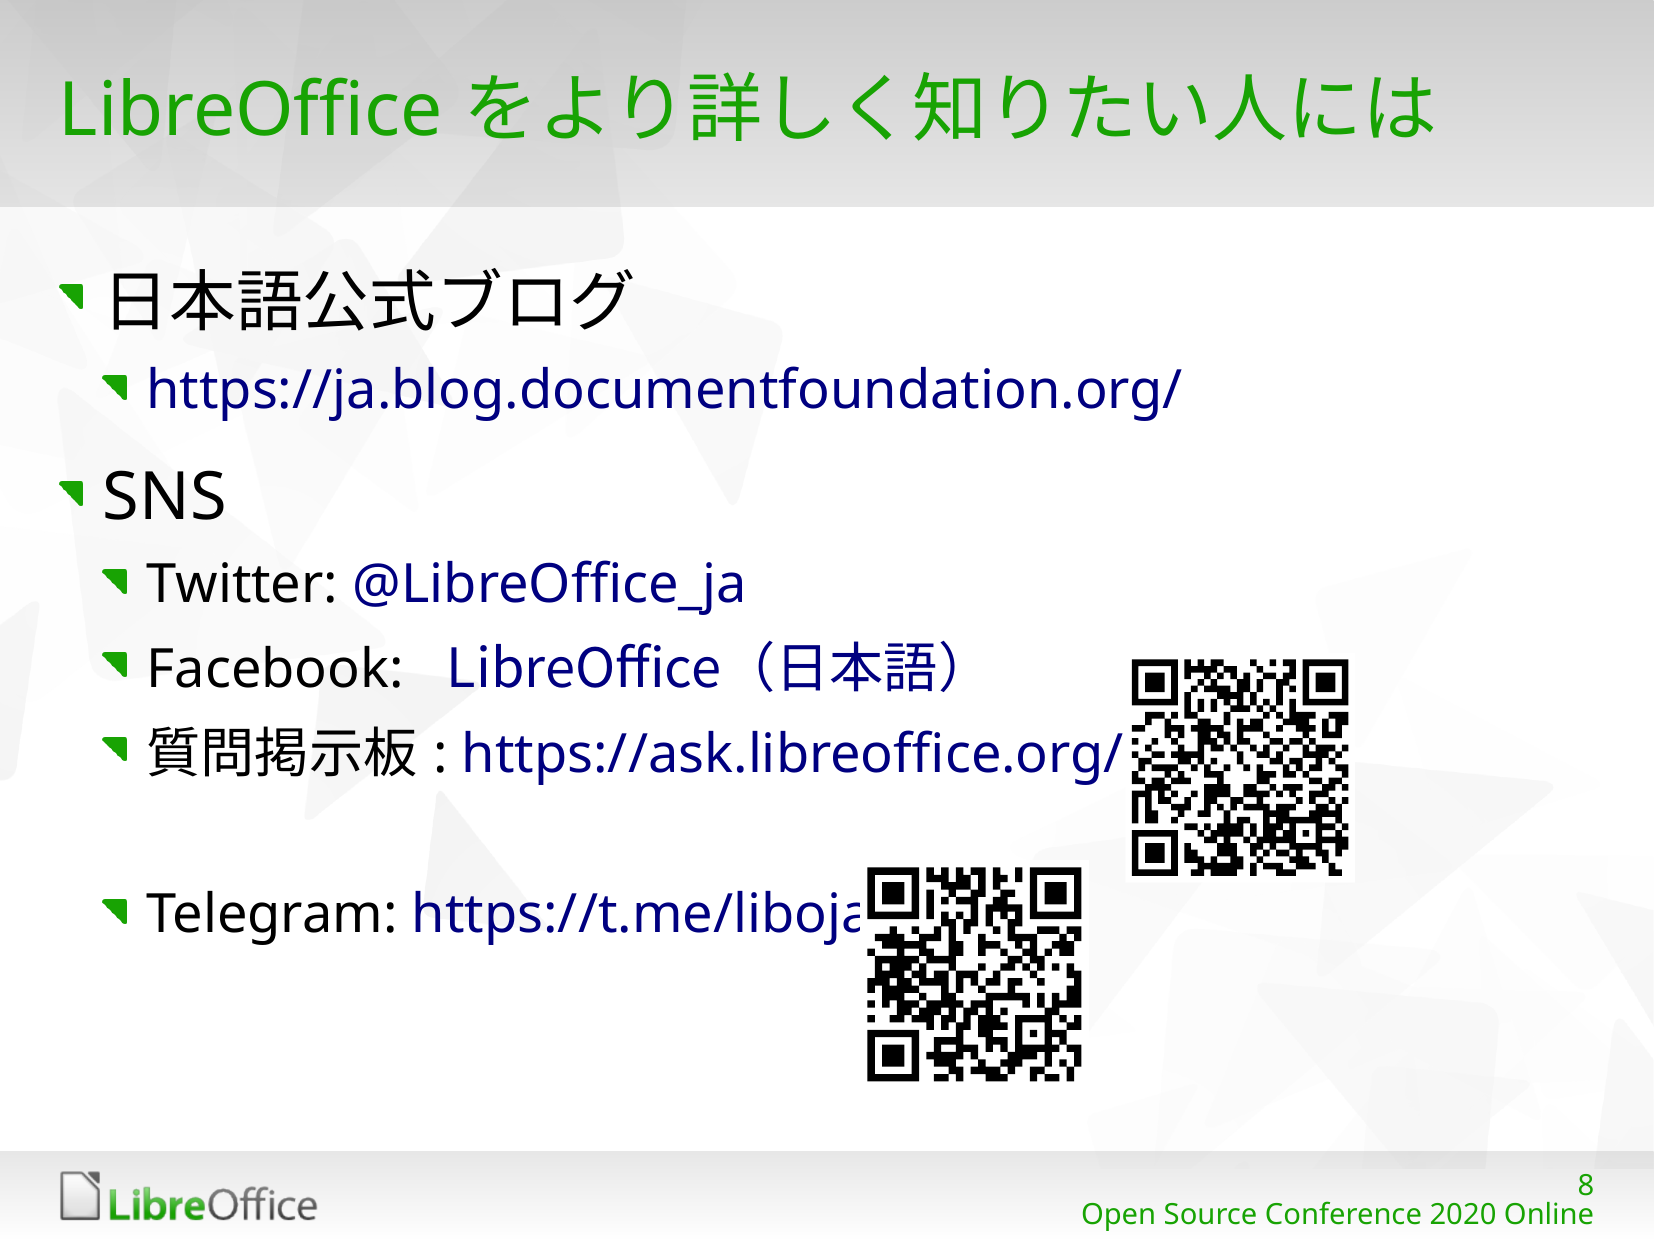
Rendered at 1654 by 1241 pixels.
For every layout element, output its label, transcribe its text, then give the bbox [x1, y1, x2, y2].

picture [0, 0, 783, 931]
picture [41, 1152, 337, 1240]
picture [1122, 649, 1359, 886]
list 日本語公式ブログ https://ja.blog.documentfoundation.org/ SNS Twitter: @LibreOffice_ja Facebook: LibreOffice（日本語） 質問掲示板: https://ask.libreoffice.org/ Telegram: https://t.me/liboja [59, 248, 1595, 1092]
title LibreOfficeをより詳しく知りたい人には [59, 0, 1595, 212]
picture [856, 548, 1654, 1169]
